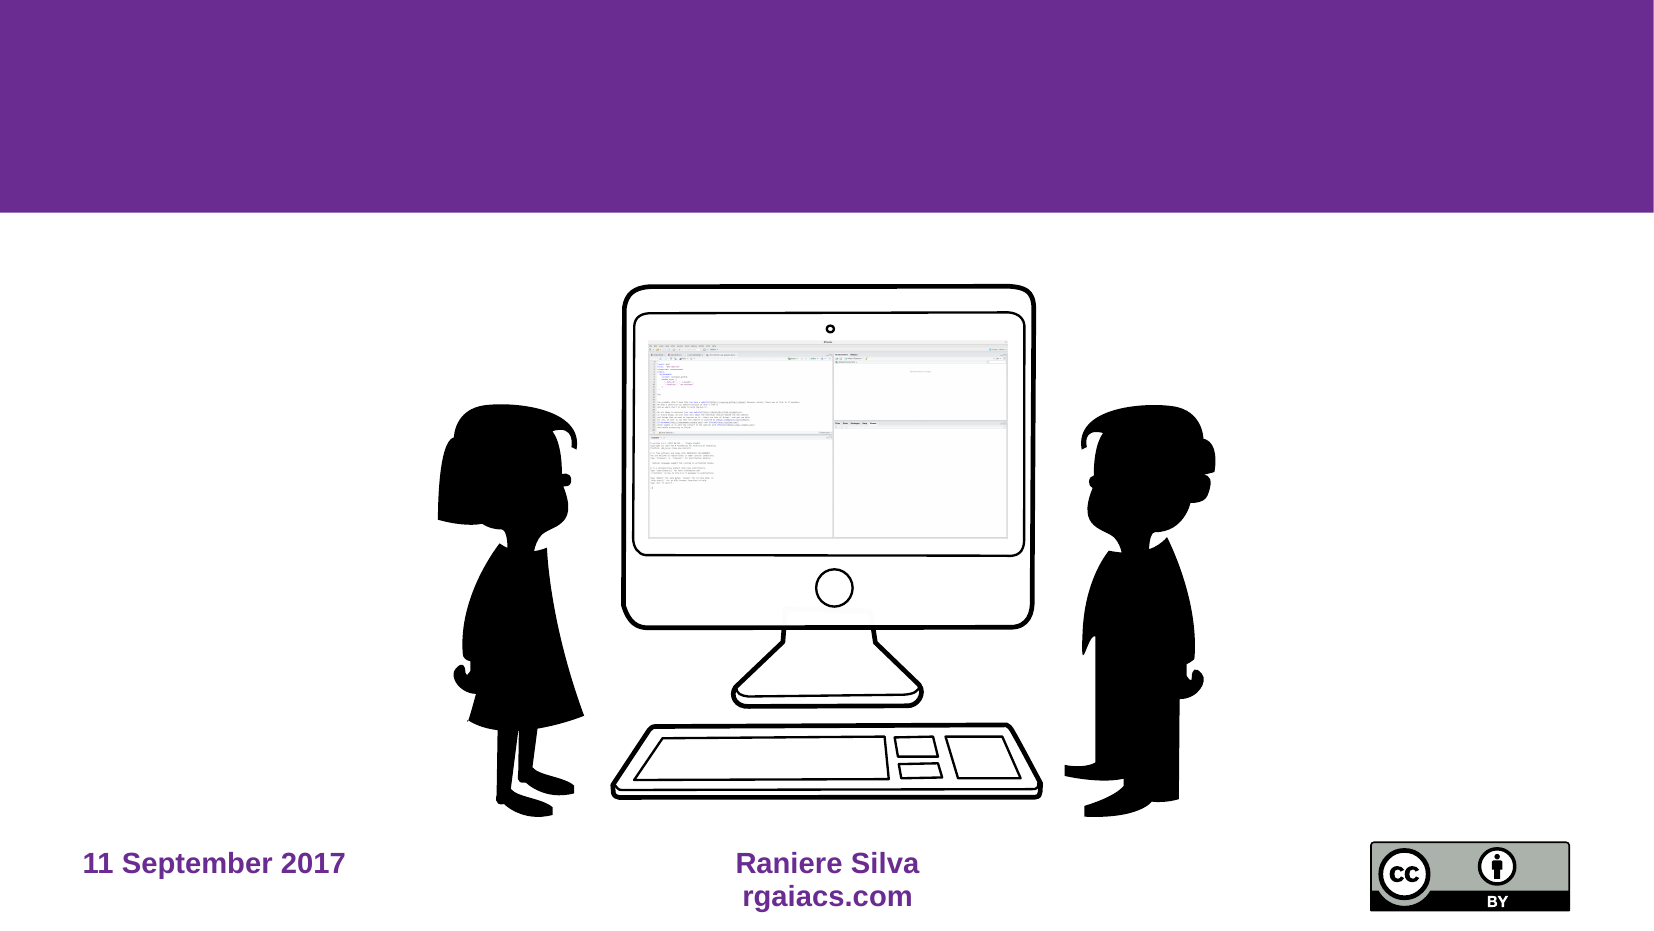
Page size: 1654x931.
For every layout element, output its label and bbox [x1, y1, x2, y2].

picture [413, 217, 1241, 839]
